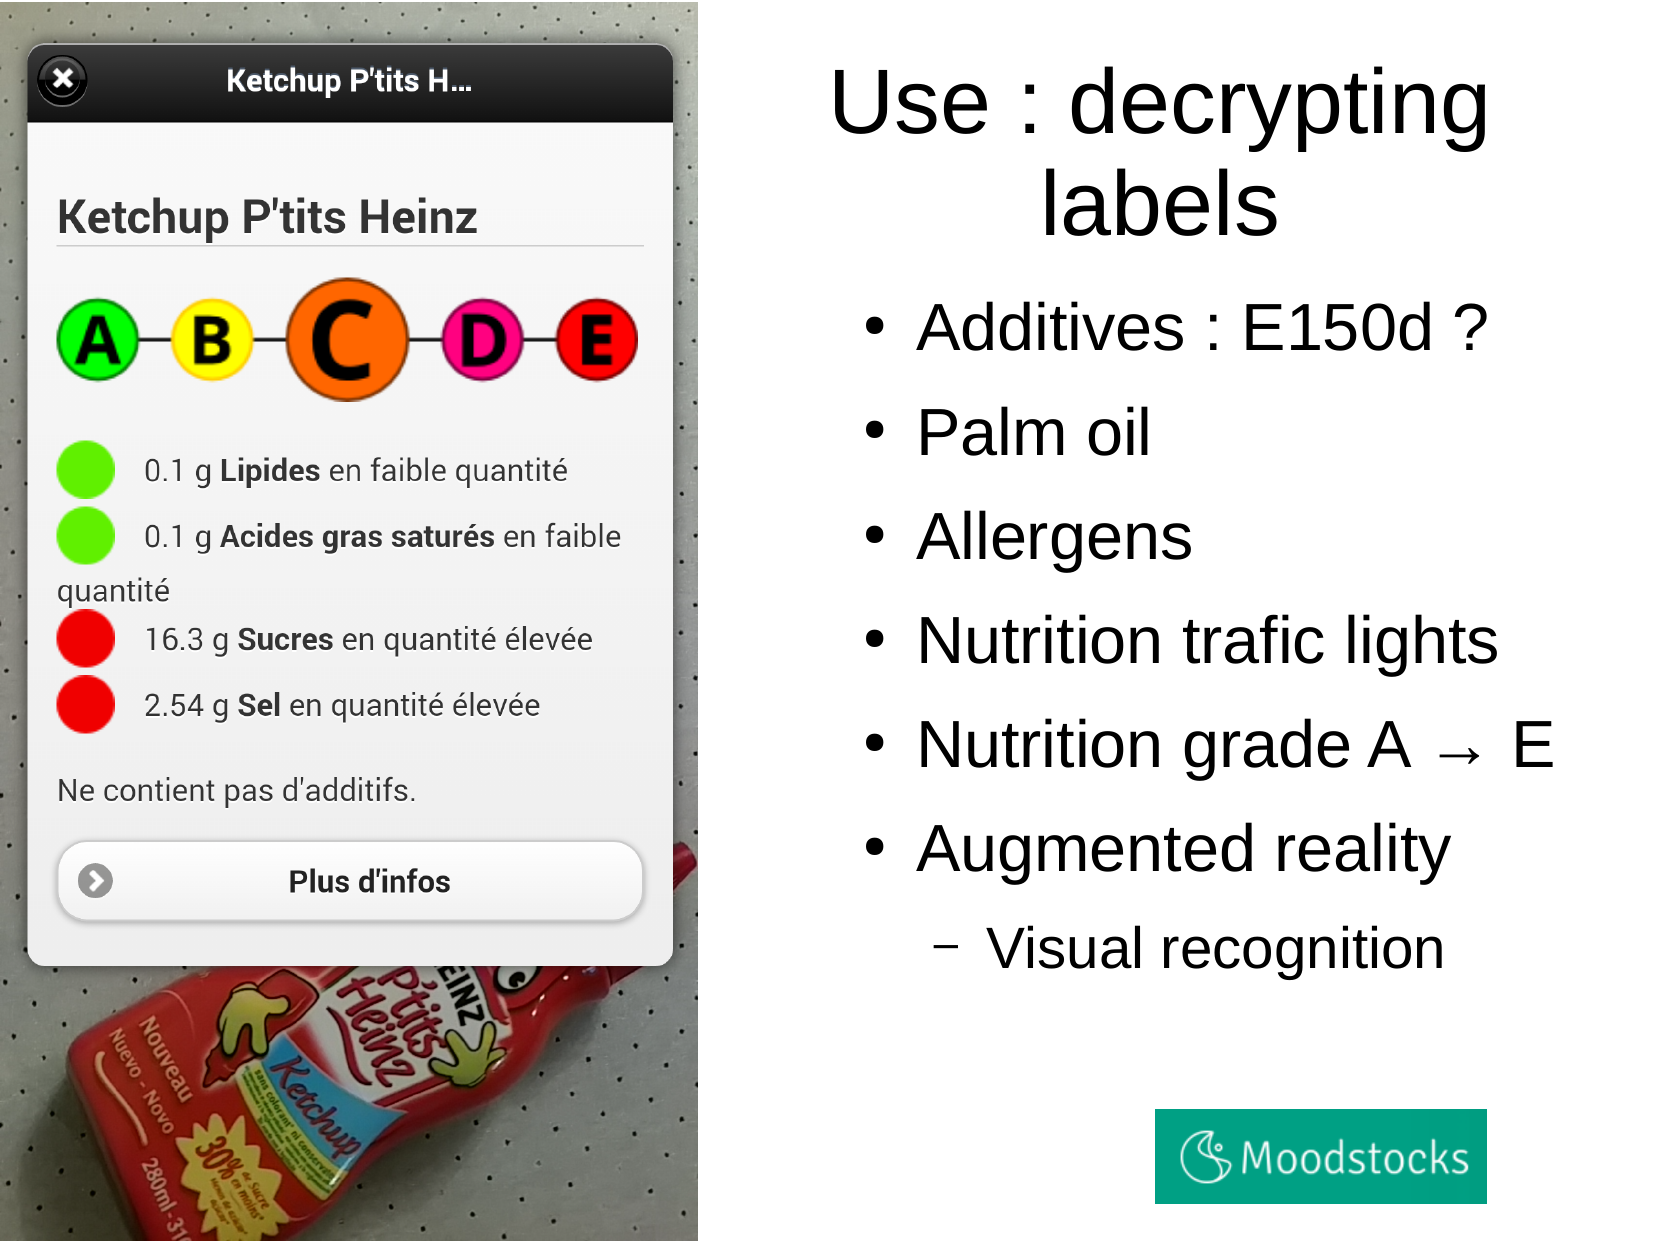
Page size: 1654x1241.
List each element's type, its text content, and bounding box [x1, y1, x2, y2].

picture [0, 2, 698, 1241]
picture [1155, 1109, 1487, 1204]
title Use : decrypting labels [750, 49, 1571, 257]
list Additives : E150d ? Palm oil Allergens Nutrition trafic lights Nutrition grade A → E Augmented reality Visual recognition [845, 290, 1572, 1109]
